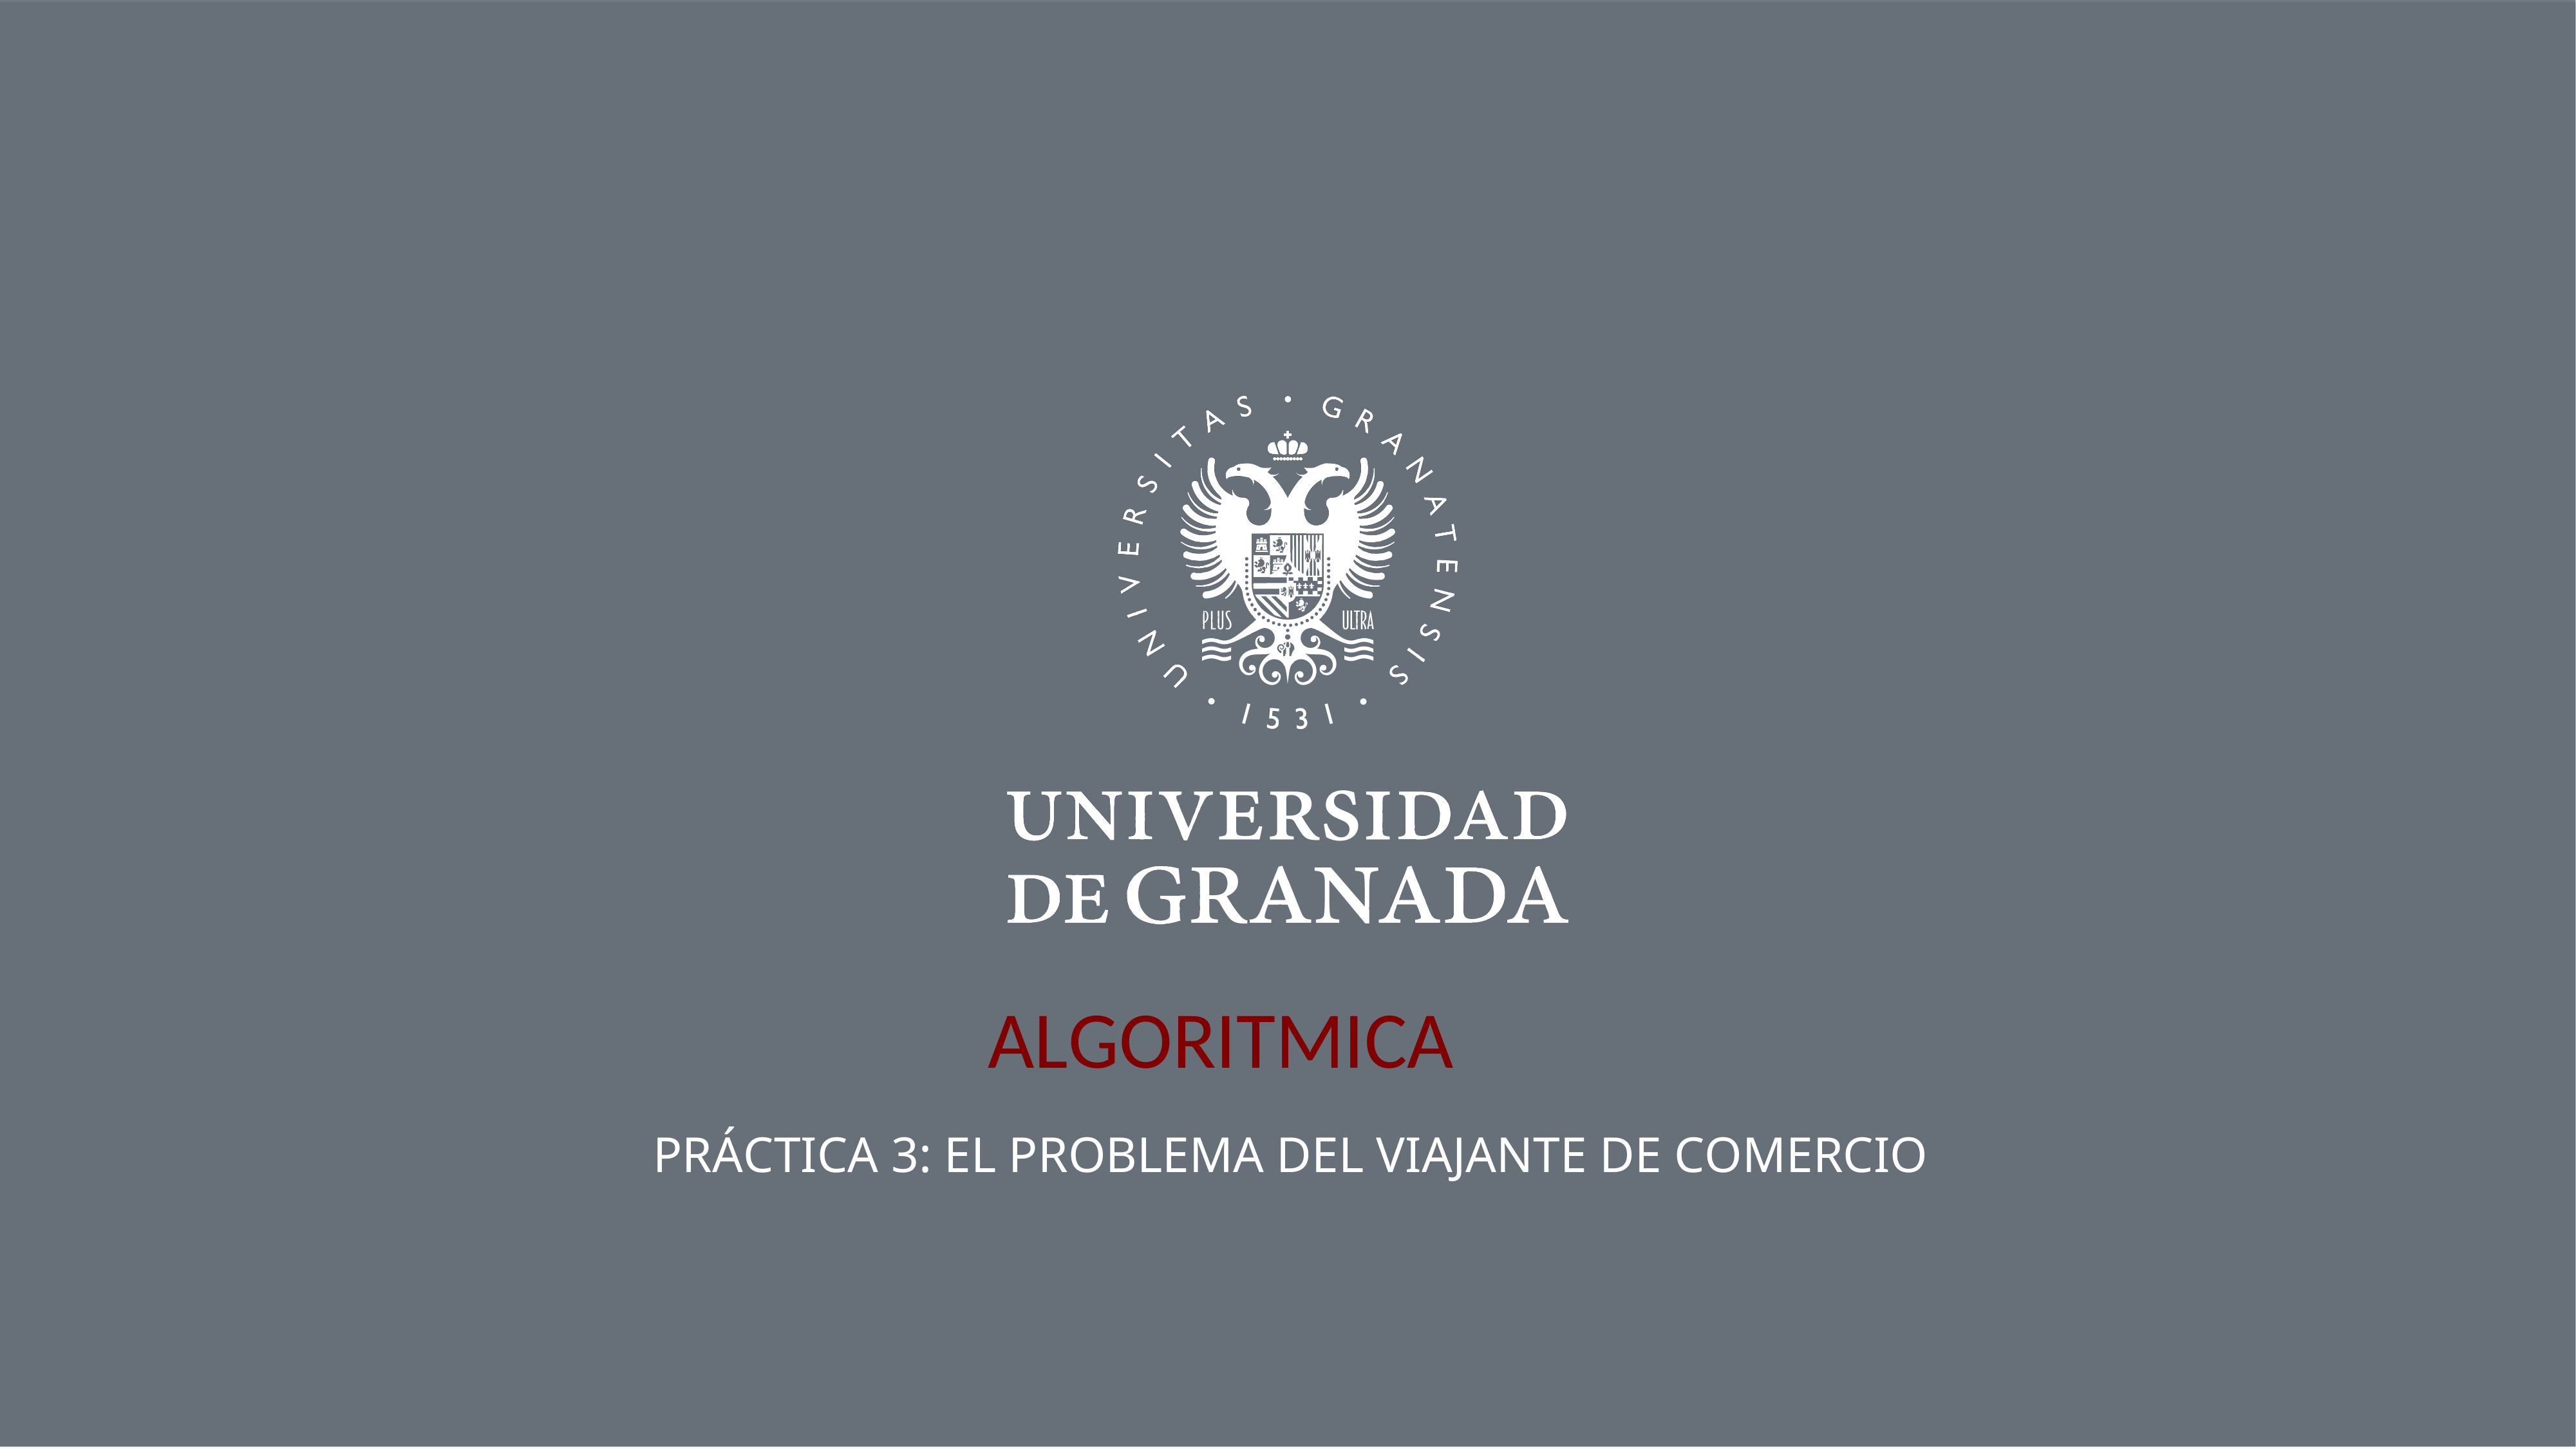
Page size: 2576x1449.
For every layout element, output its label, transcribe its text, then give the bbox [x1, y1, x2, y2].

text_box ALGORITMICA [979, 982, 1579, 1089]
text_box [0, 0, 2576, 1447]
picture [907, 279, 1668, 1041]
text_box PRÁCTICA 3: EL PROBLEMA DEL VIAJANTE DE COMERCIO [312, 1119, 2271, 1187]
